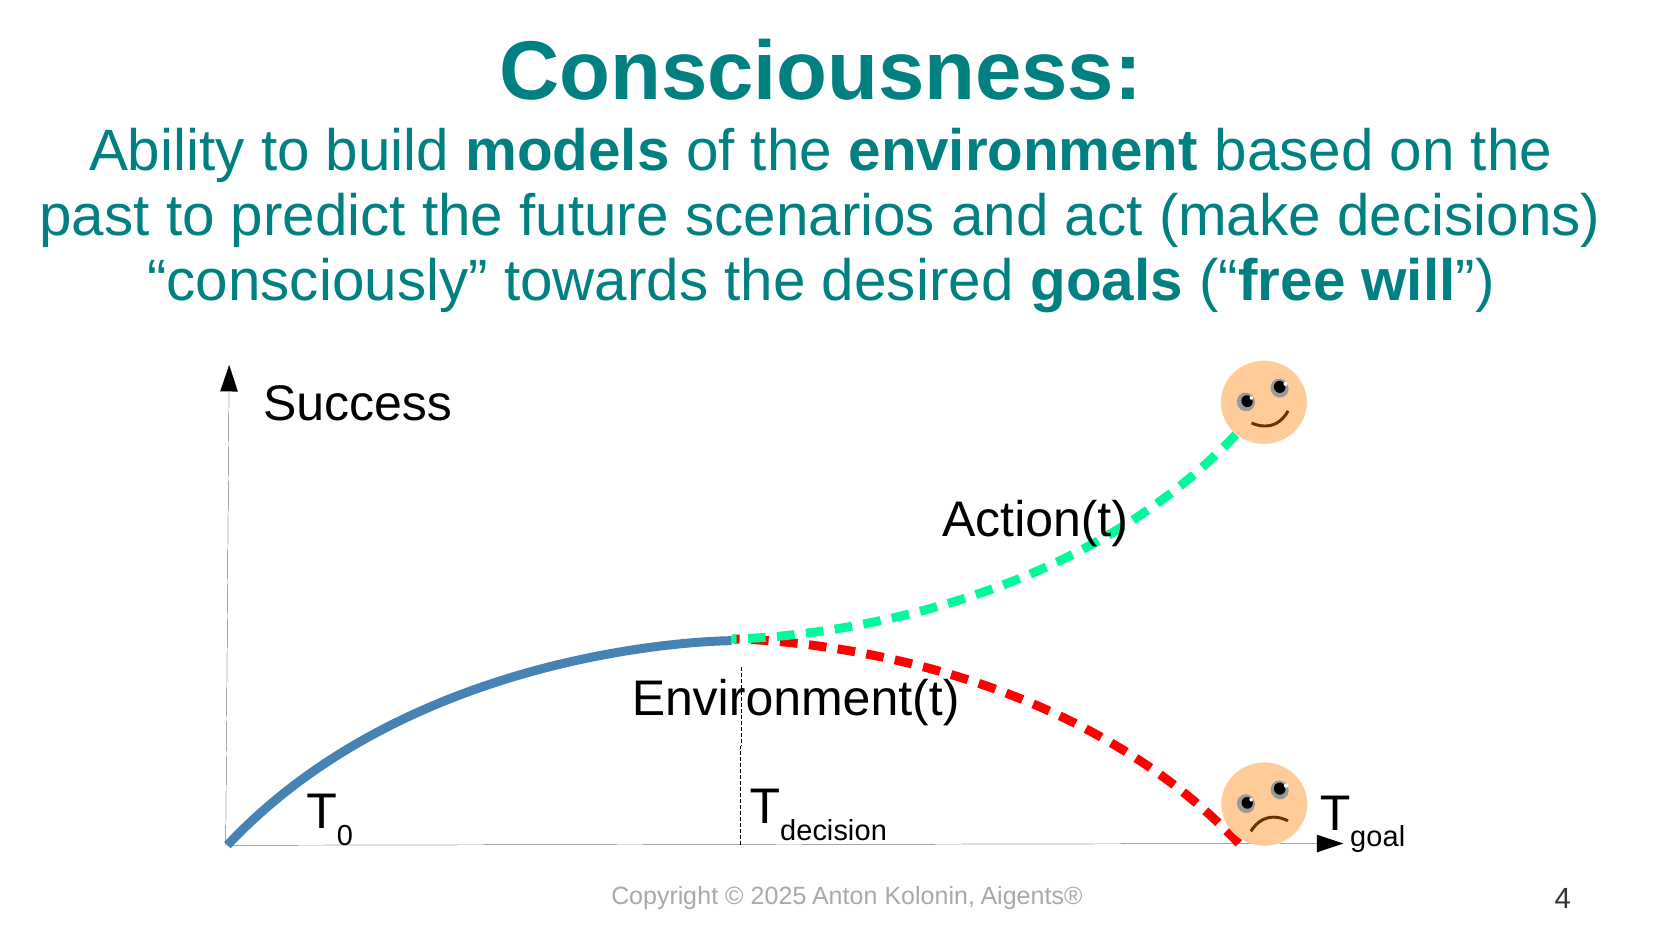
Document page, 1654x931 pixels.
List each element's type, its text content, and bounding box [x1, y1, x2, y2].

text_box [1221, 762, 1308, 846]
text_box Tdecision [734, 771, 903, 855]
text_box Environment(t) [617, 662, 975, 734]
text_box Action(t) [927, 483, 1144, 555]
text_box Consciousness: Ability to build models of the environment based on the past to predict the future scenarios and act (make decisions) “consciously” towards the desired goals (“free will”) [0, 1, 1630, 334]
text_box Tgoal [1305, 777, 1421, 861]
text_box T0 [291, 775, 368, 859]
text_box [1220, 360, 1307, 444]
text_box Success [248, 367, 468, 438]
